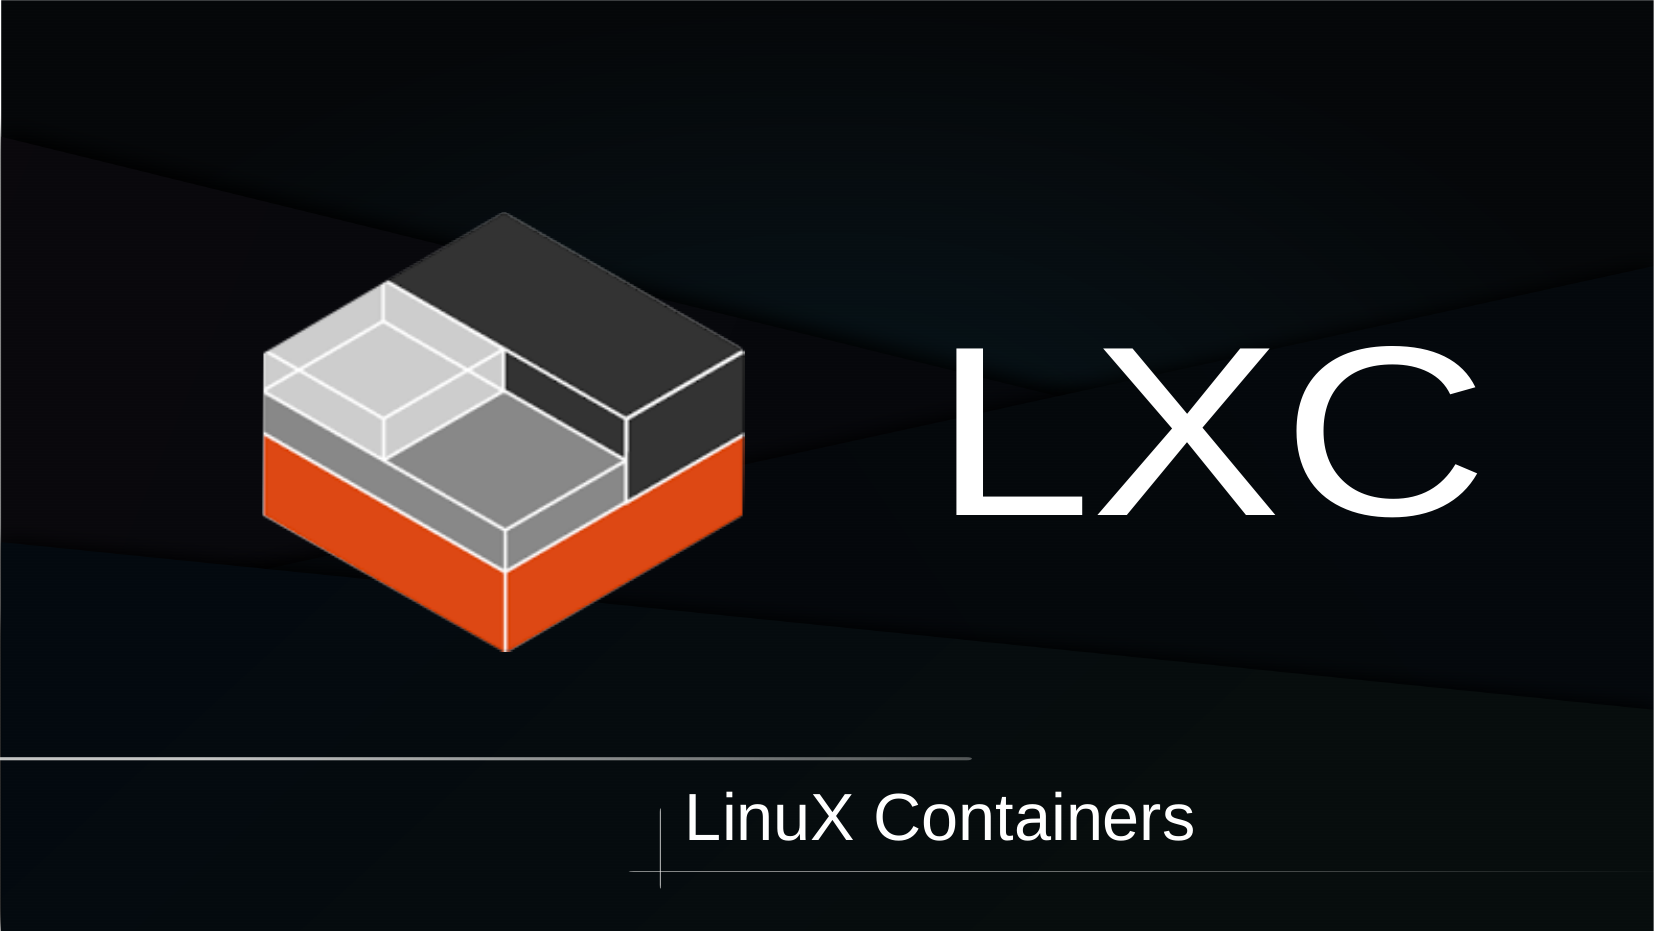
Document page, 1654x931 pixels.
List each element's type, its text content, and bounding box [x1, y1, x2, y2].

list LXC [933, 296, 1489, 569]
list LinuX Containers [685, 779, 1453, 863]
picture [0, 0, 1654, 931]
